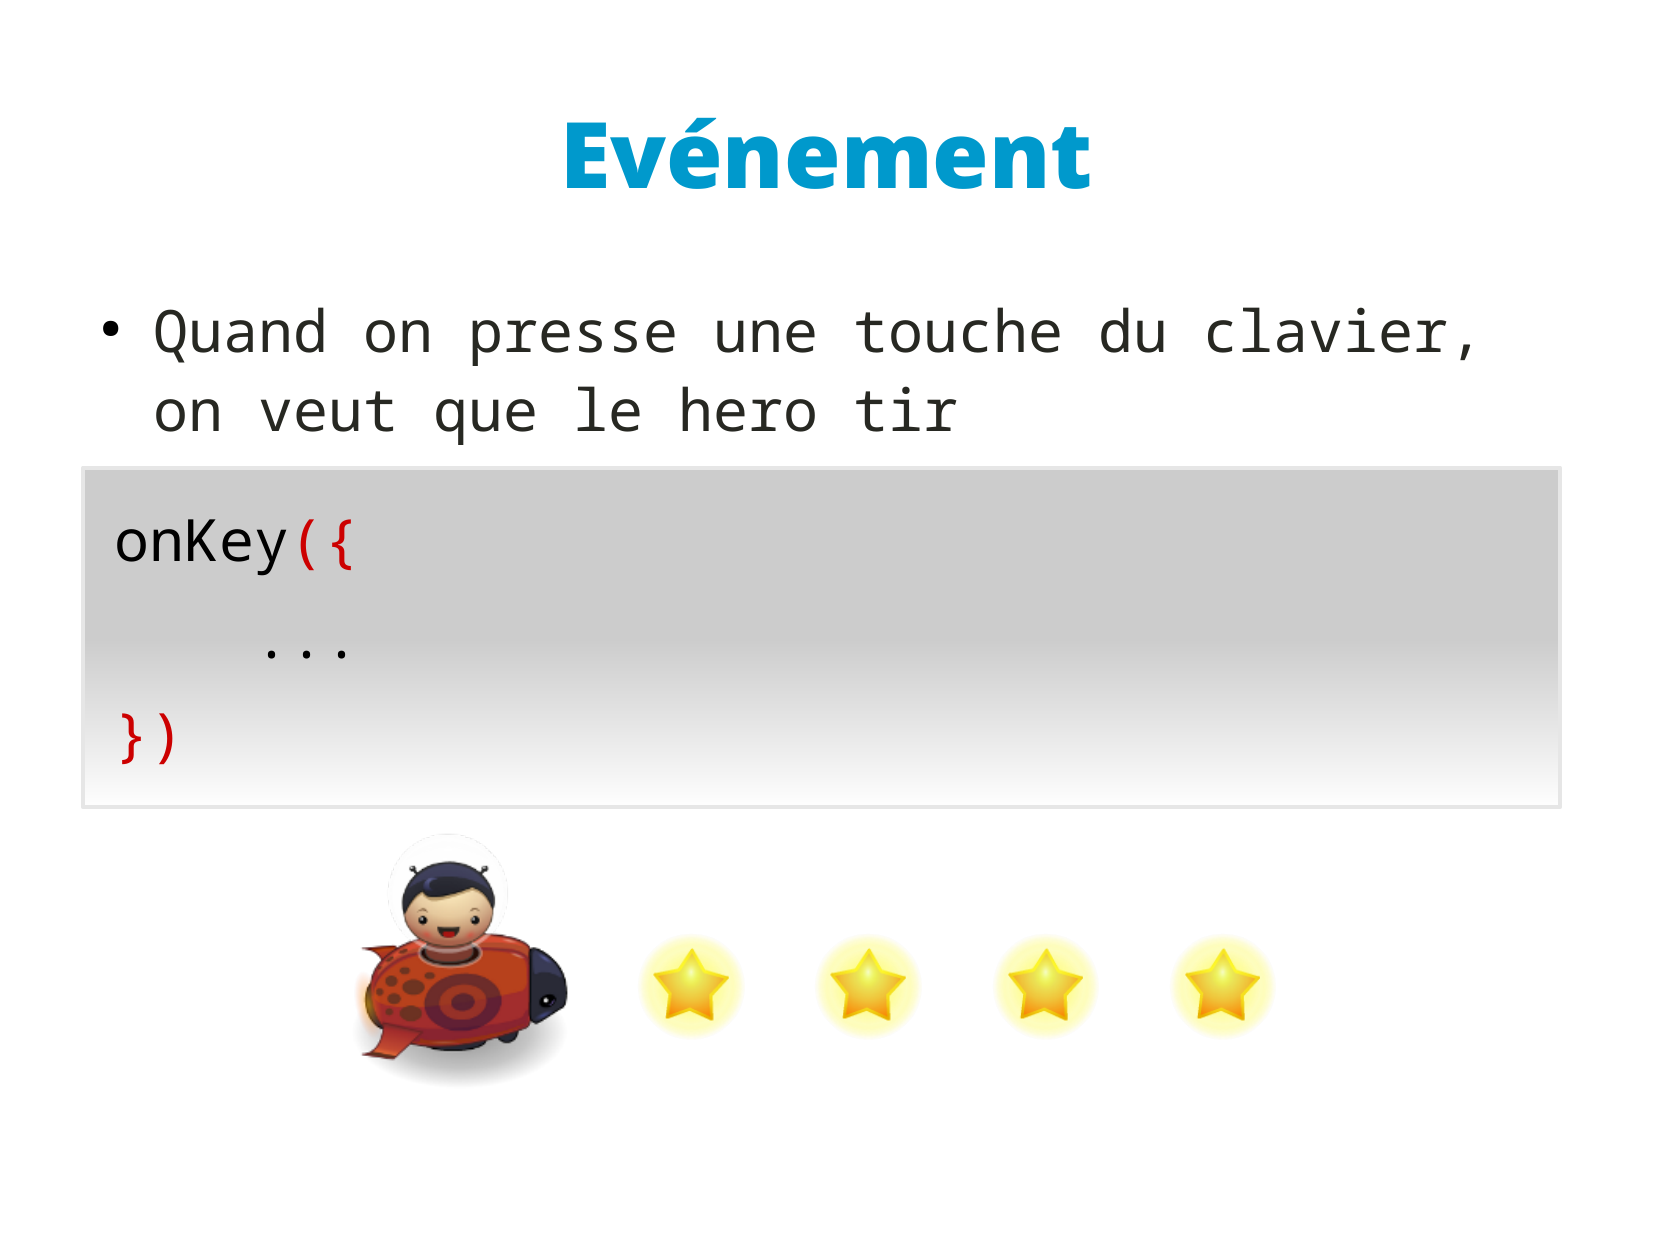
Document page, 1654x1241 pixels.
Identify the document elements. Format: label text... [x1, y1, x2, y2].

list Quand on presse une touche du clavier, on veut que le hero tir [82, 290, 1571, 1010]
picture [992, 933, 1099, 1040]
picture [342, 814, 577, 1089]
title Evénement [82, 49, 1571, 257]
picture [637, 933, 745, 1040]
list onKey({ ... }) [82, 467, 1561, 808]
picture [814, 933, 922, 1040]
picture [1169, 933, 1276, 1040]
